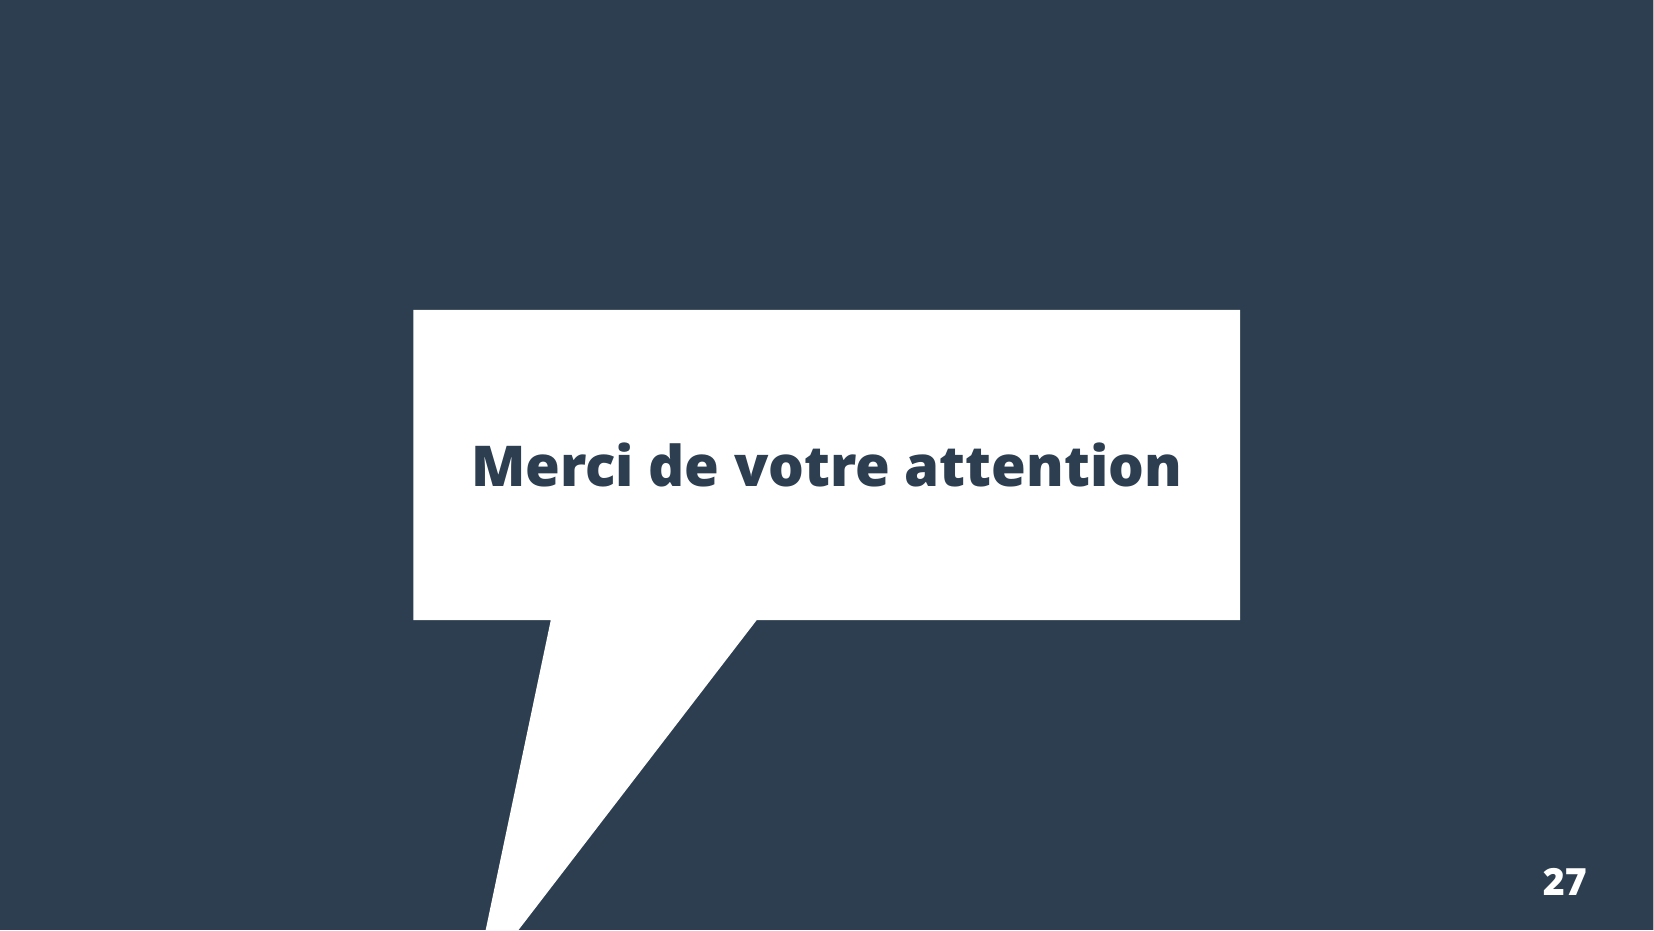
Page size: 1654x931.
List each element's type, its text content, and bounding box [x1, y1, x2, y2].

title Merci de votre attention [442, 332, 1211, 598]
